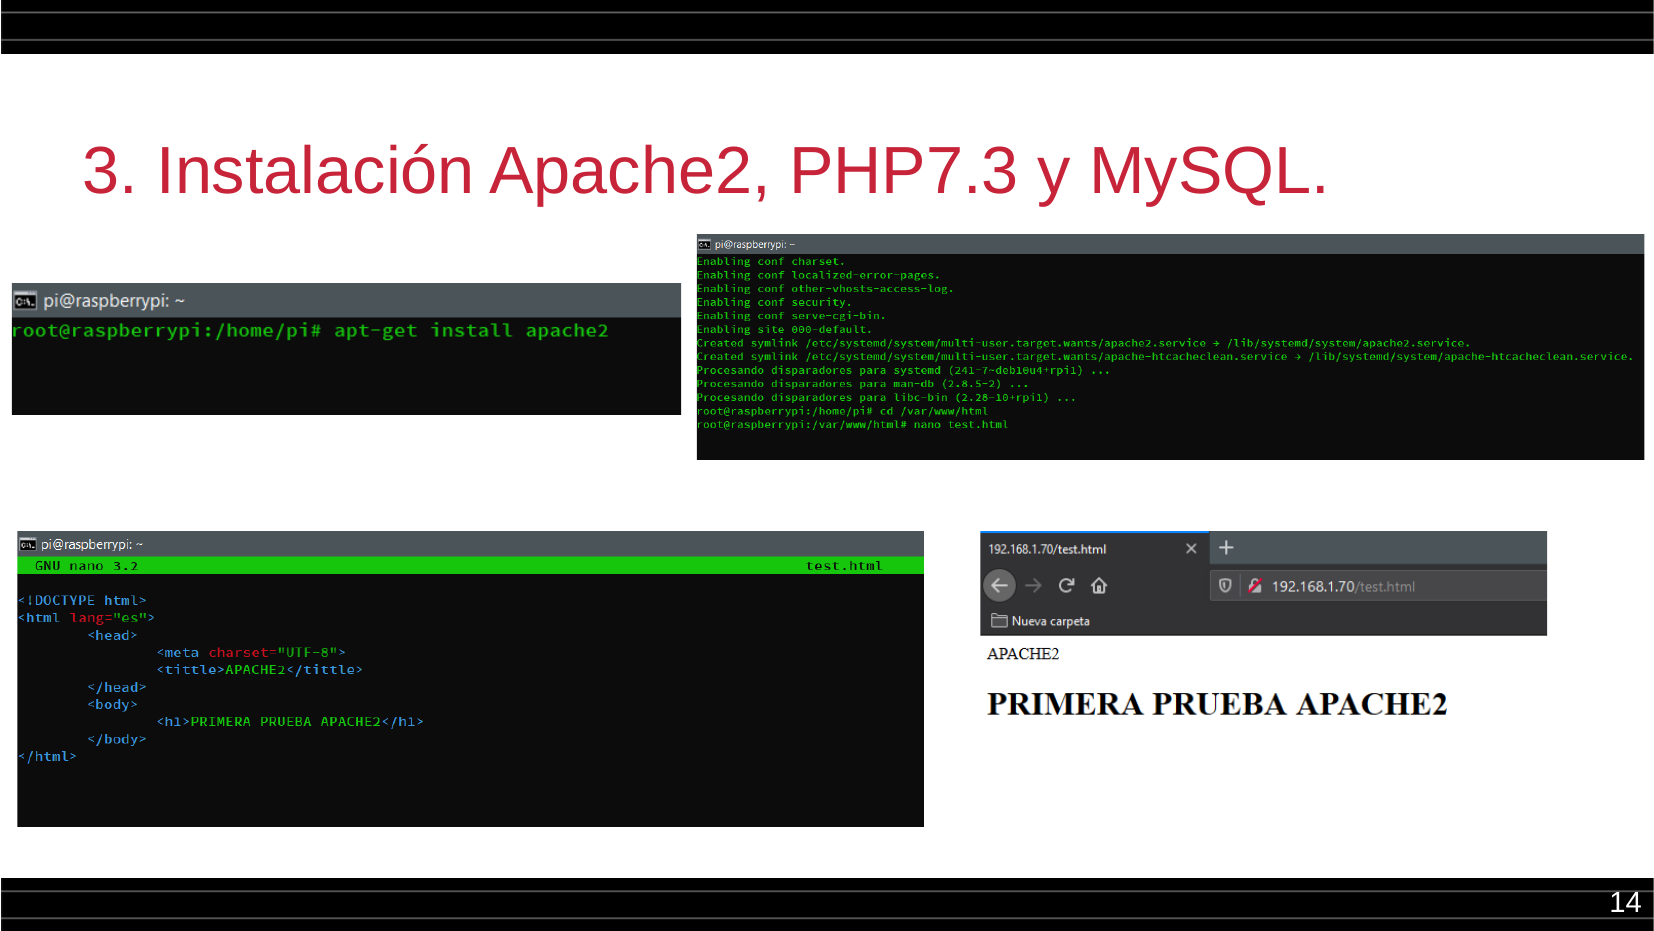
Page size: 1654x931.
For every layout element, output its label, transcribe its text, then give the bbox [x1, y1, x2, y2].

picture [696, 234, 1645, 460]
picture [17, 531, 924, 827]
picture [1, 0, 1654, 54]
picture [11, 283, 682, 415]
picture [980, 531, 1548, 827]
title 3. Instalación Apache2, PHP7.3 y MySQL. [82, 92, 1571, 249]
picture [1, 878, 1654, 931]
